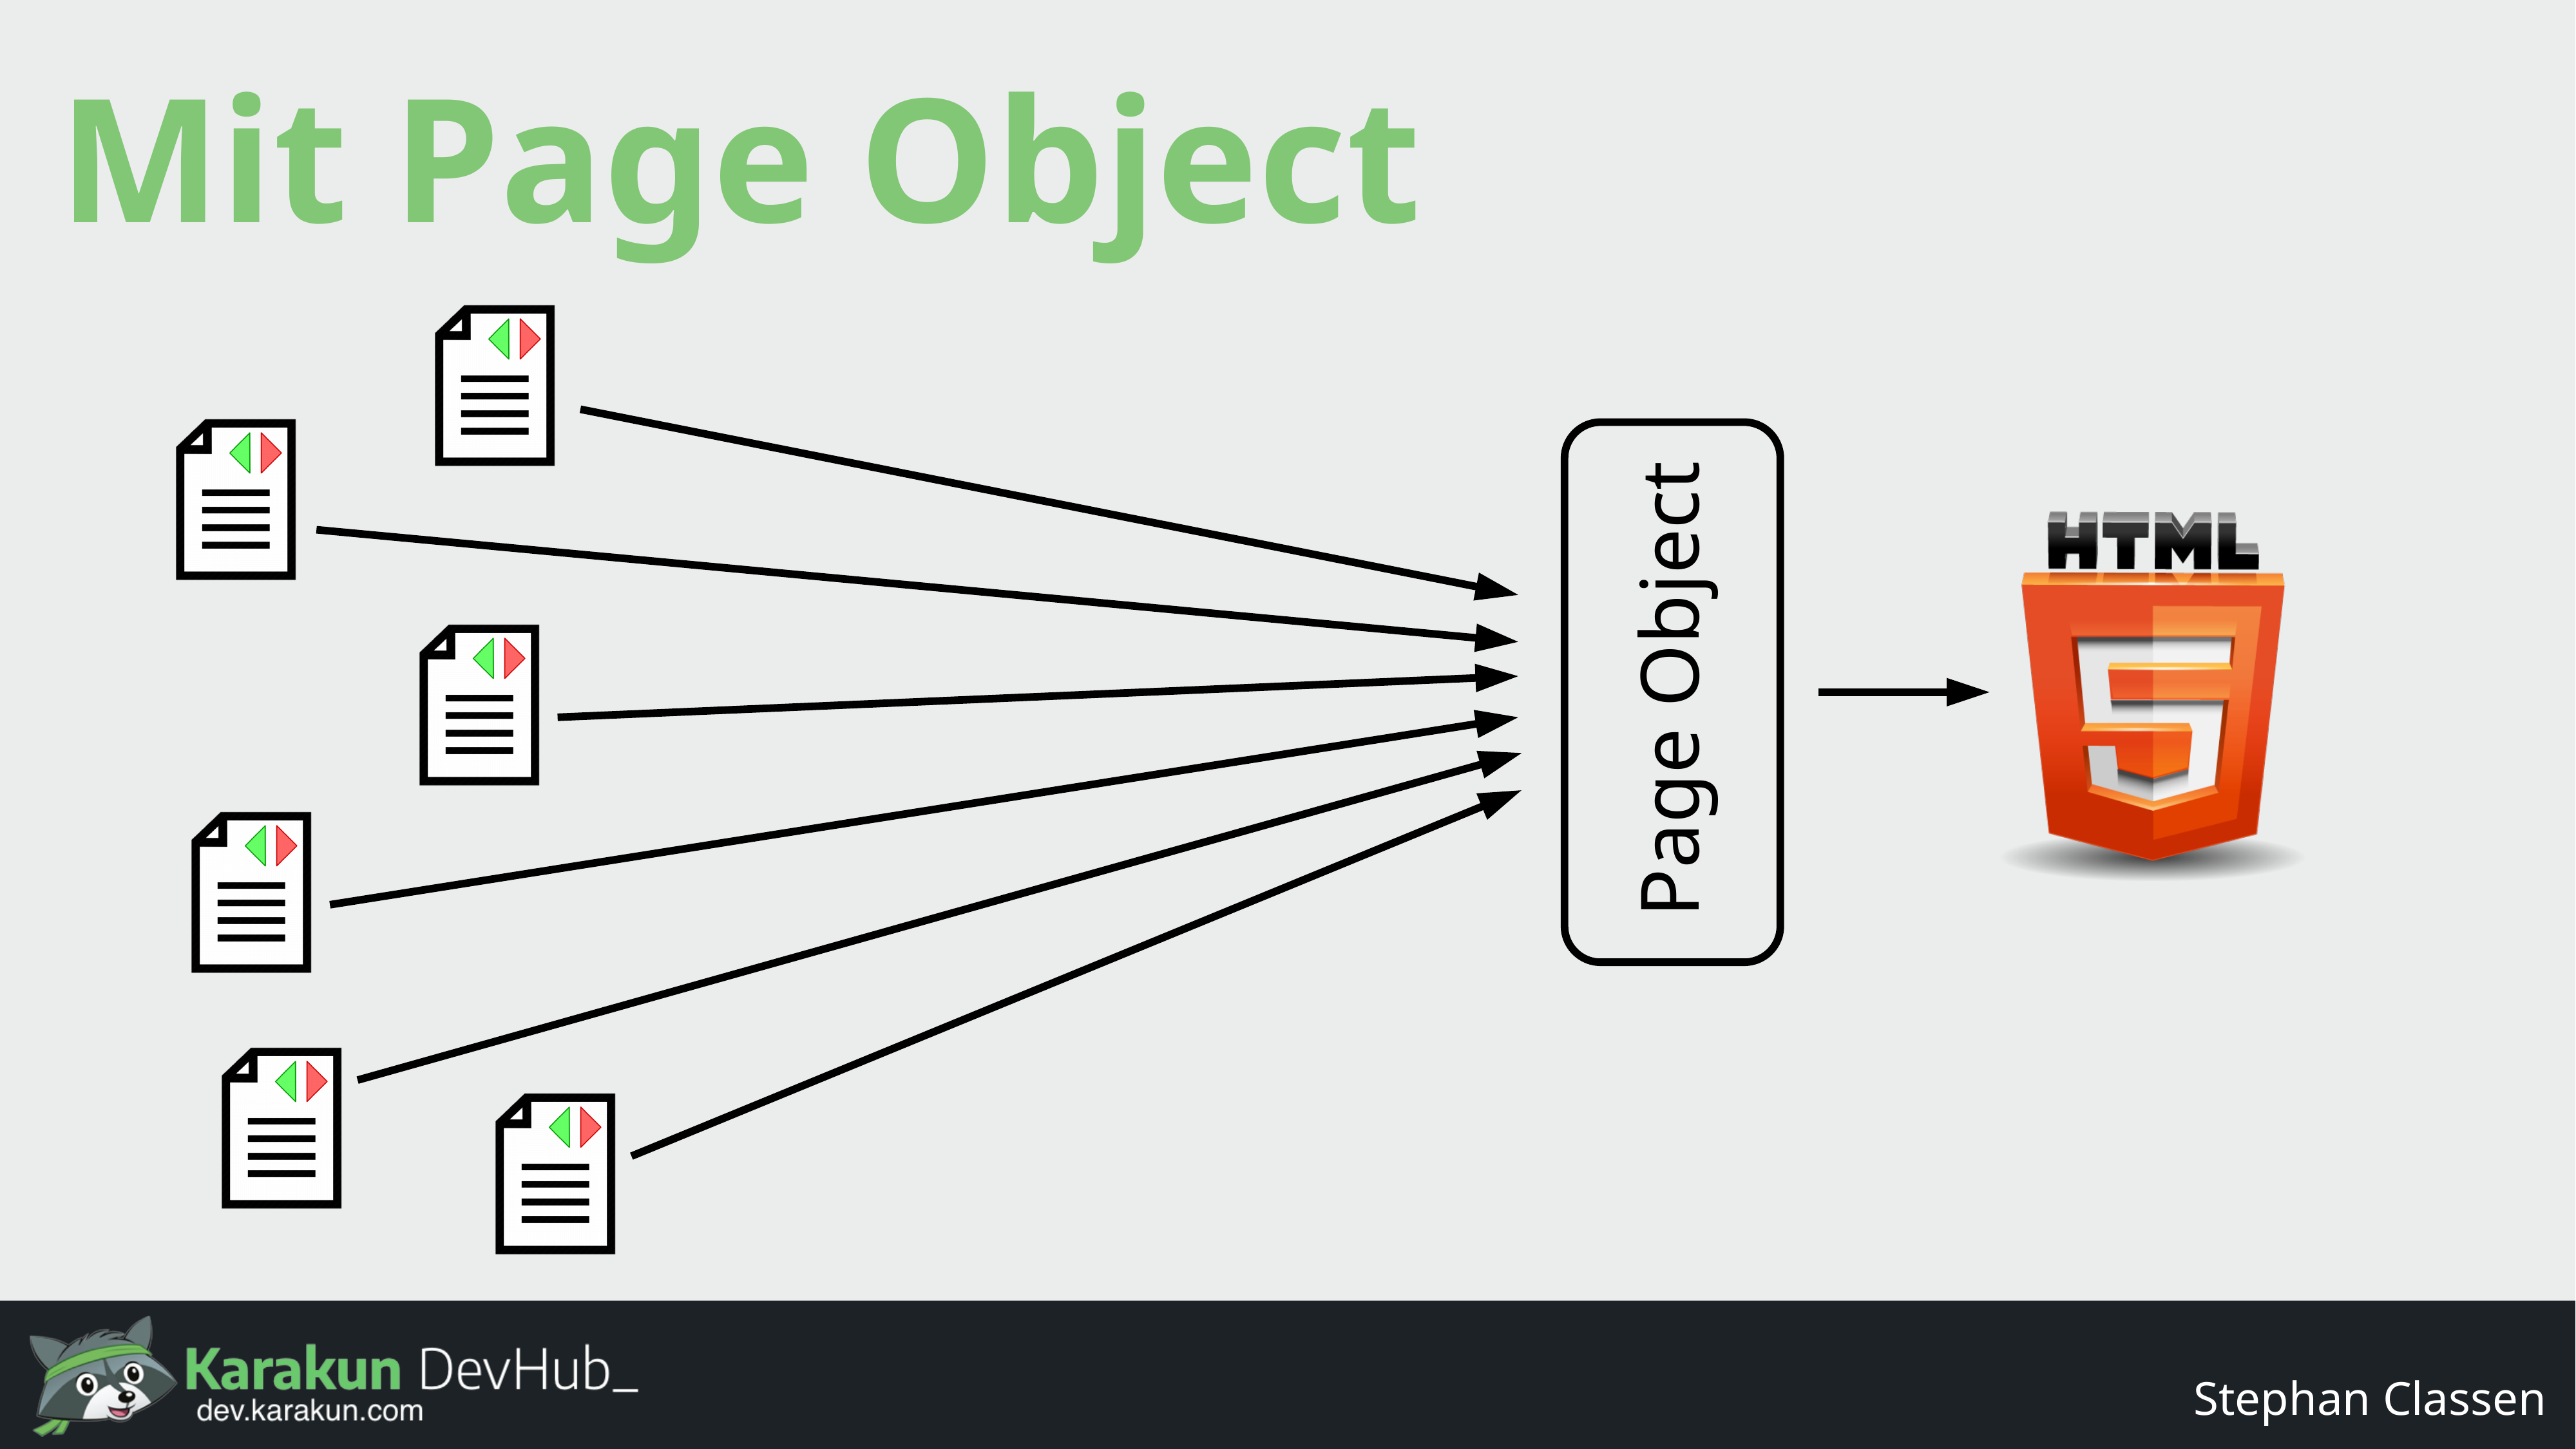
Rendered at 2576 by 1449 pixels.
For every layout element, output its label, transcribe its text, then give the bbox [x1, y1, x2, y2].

text_box Mit Page Object [49, 34, 2523, 259]
picture [434, 304, 556, 467]
picture [190, 811, 312, 974]
picture [30, 1316, 647, 1437]
text_box Page Object [1614, 460, 1721, 927]
picture [494, 1092, 616, 1255]
text_box [0, 1300, 2575, 1449]
picture [418, 623, 540, 786]
picture [220, 1046, 343, 1209]
text_box Stephan Classen [1795, 1361, 2557, 1434]
picture [175, 418, 297, 581]
picture [1960, 501, 2343, 884]
